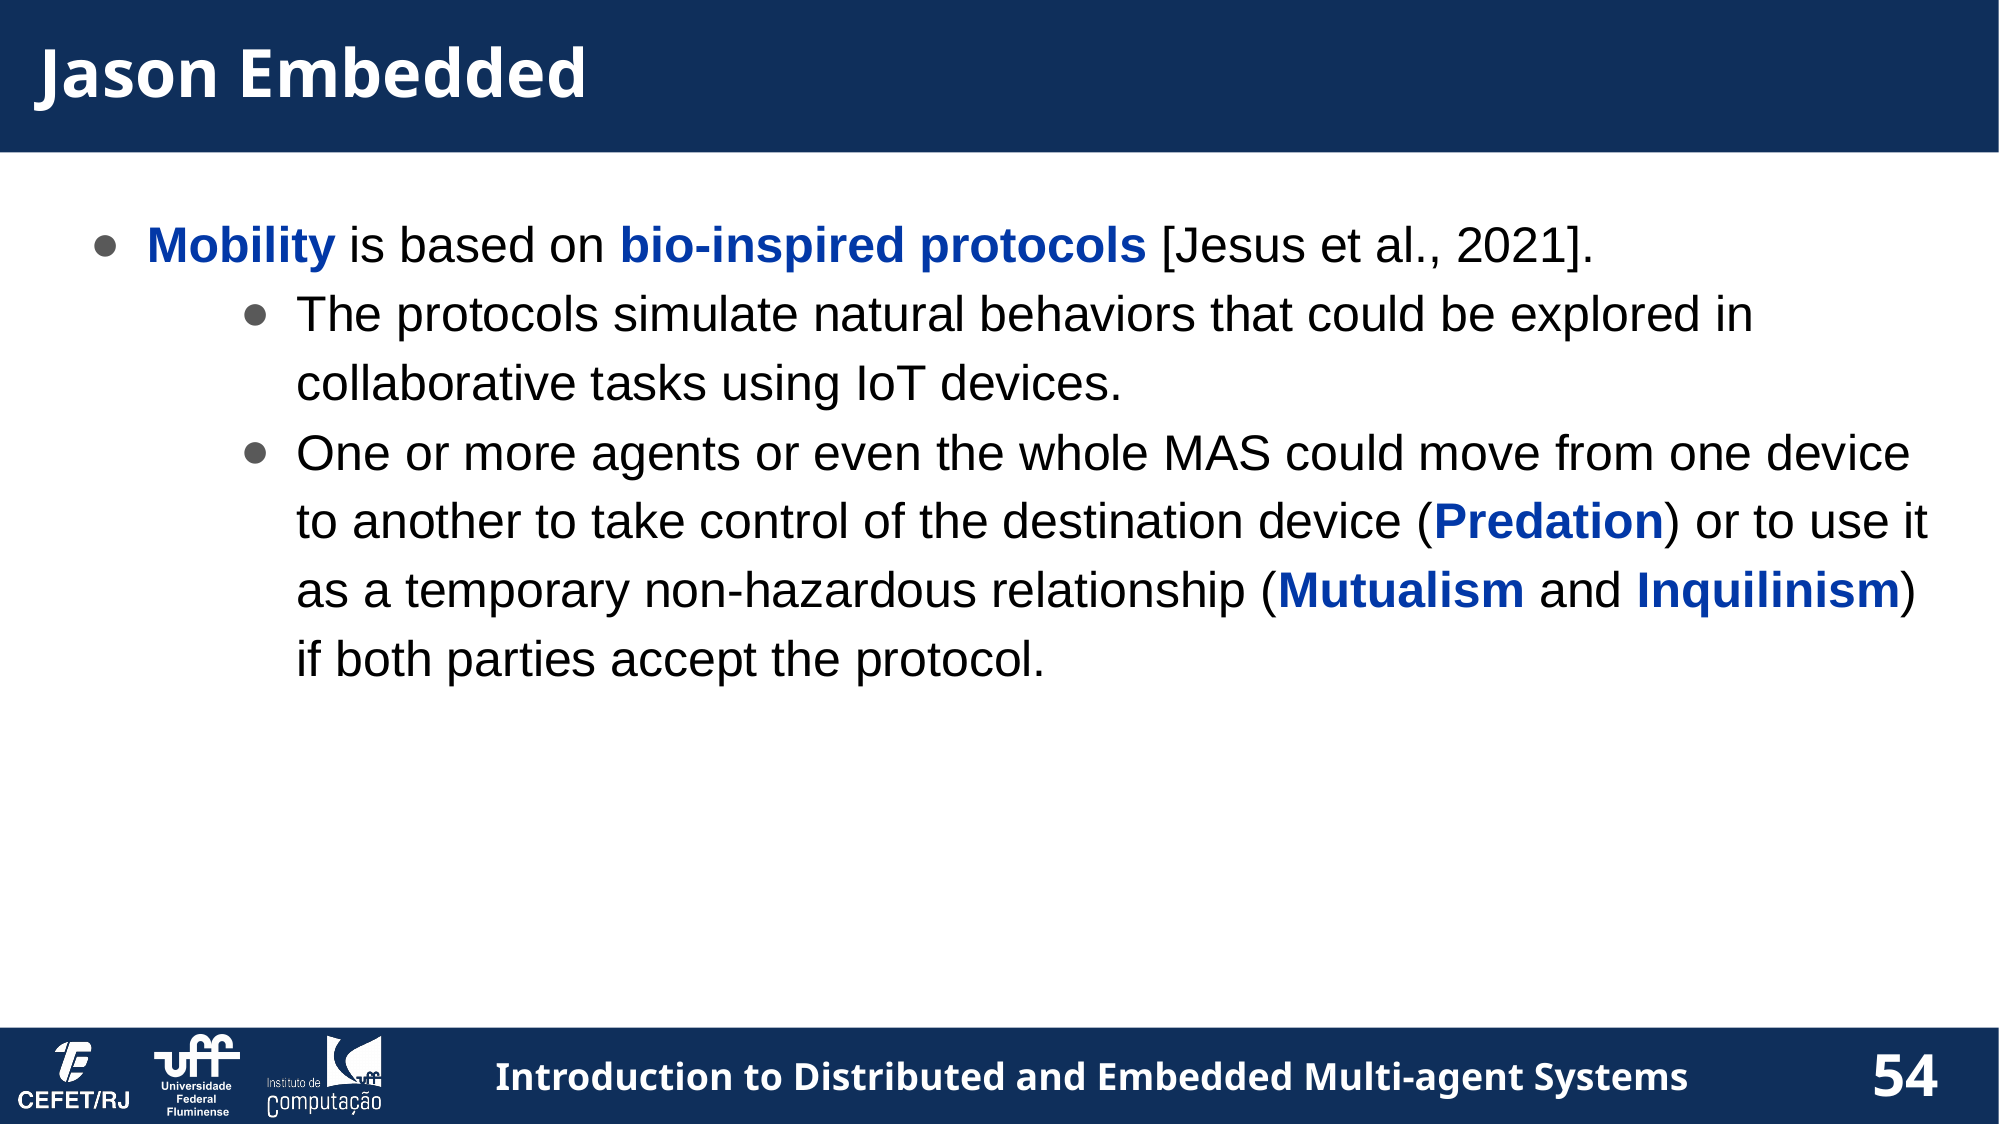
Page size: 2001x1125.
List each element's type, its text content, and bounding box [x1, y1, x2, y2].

picture [18, 1021, 129, 1125]
text_box Mobility is based on bio-inspired protocols [Jesus et al., 2021]. The protocols simulate natural behaviors that could be explored in collaborative tasks using IoT devices. One or more agents or even the whole MAS could move from one device to another to take control of the destination device (Predation) or to use it as a temporary non-hazardous relationship (Mutualism and Inquilinism) if both parties accept the protocol. [57, 188, 1967, 1016]
picture [153, 1033, 241, 1121]
text_box Jason Embedded [25, 23, 1999, 119]
picture [265, 1033, 383, 1118]
